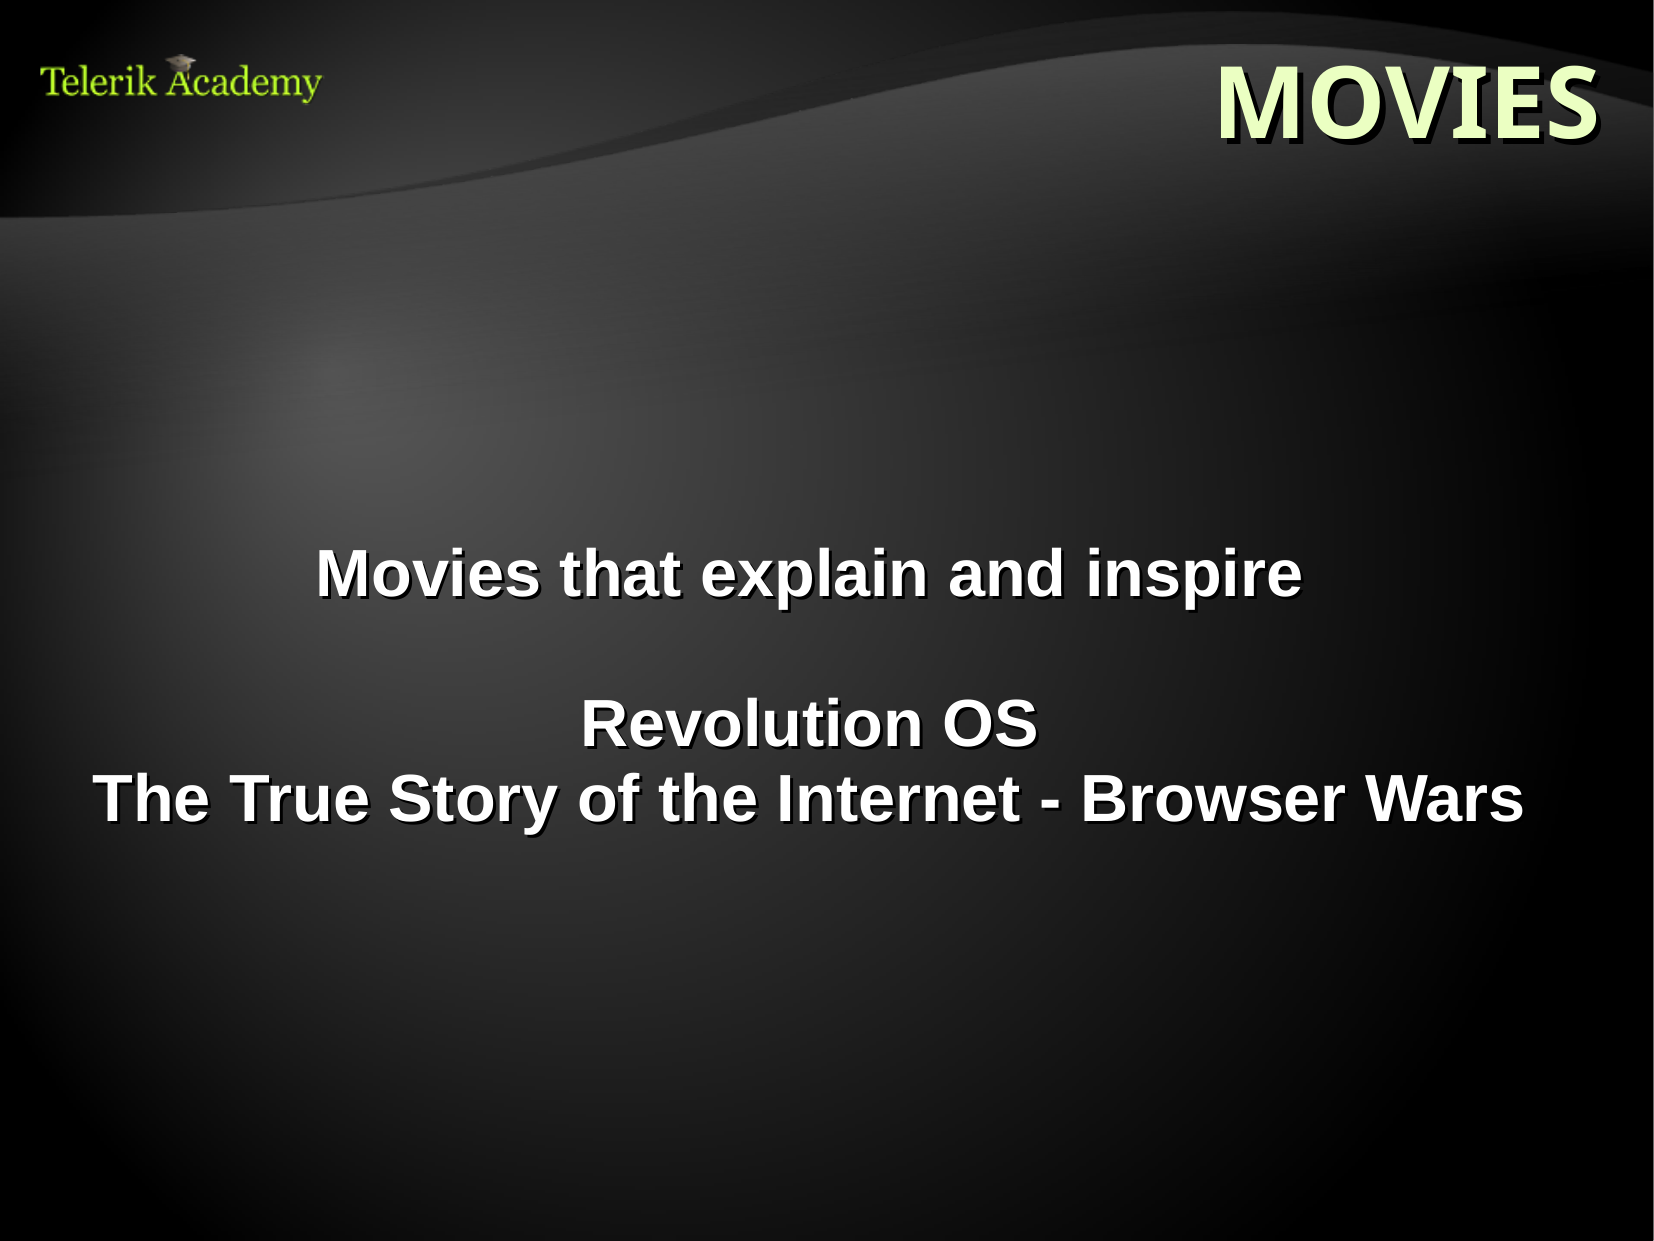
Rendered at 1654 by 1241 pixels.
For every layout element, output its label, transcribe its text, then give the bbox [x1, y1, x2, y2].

title MOVIES [112, 0, 1601, 204]
picture [0, 0, 1654, 1241]
subtitle Movies that explain and inspire Revolution OS The True Story of the Internet - Browser Wars [15, 326, 1606, 1046]
